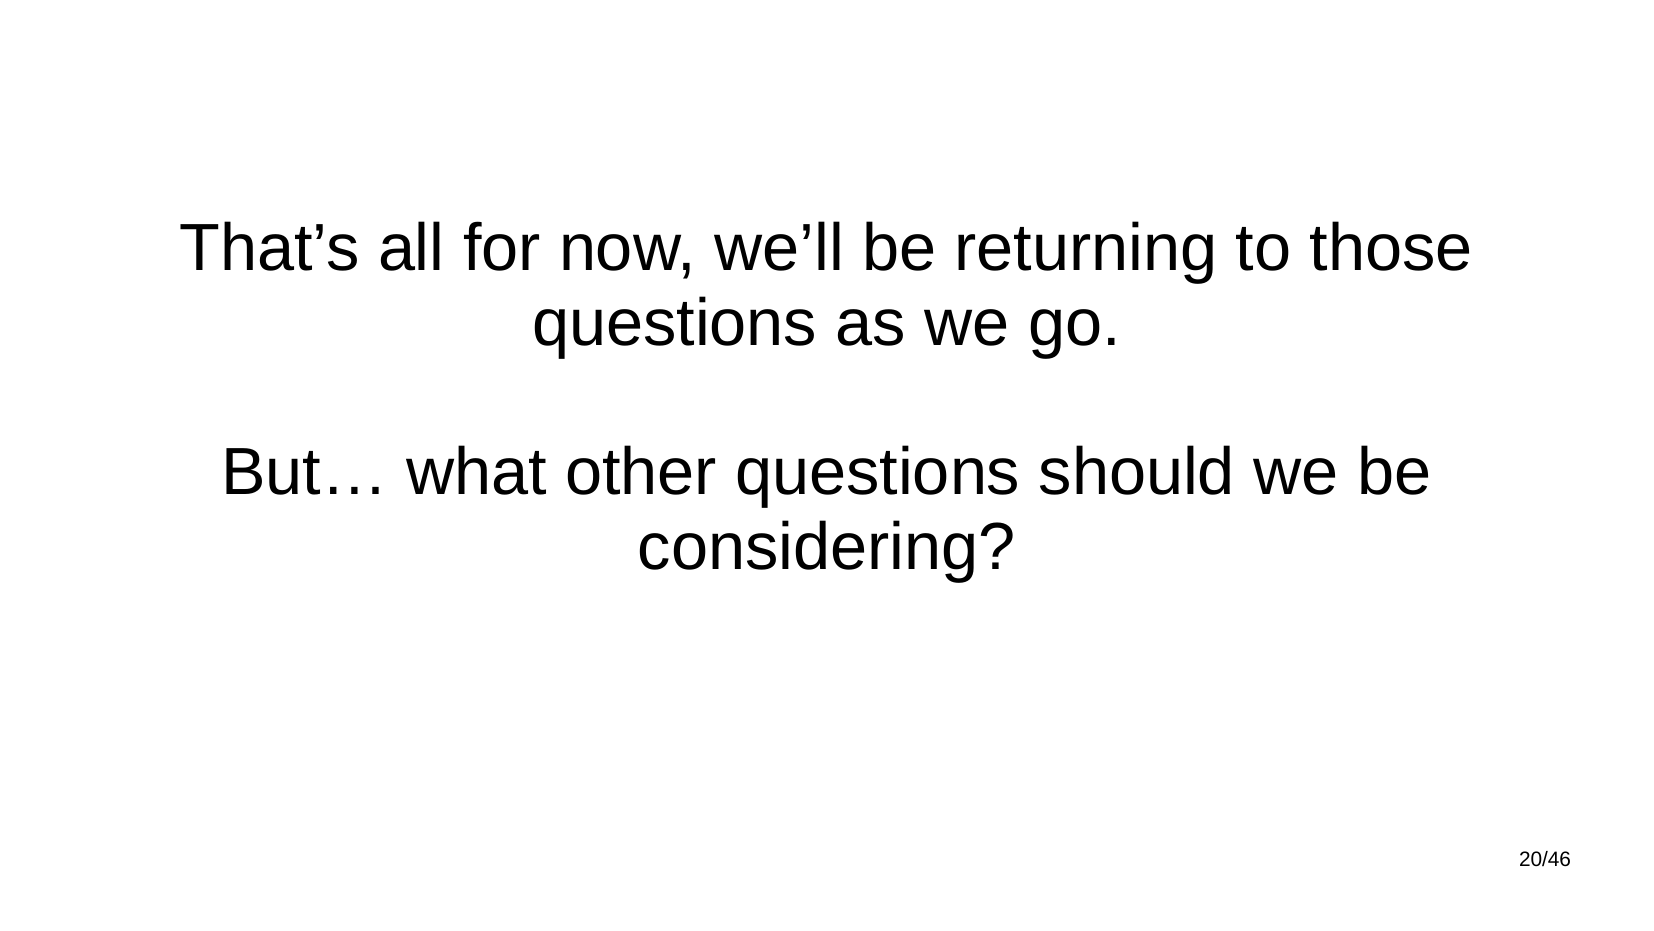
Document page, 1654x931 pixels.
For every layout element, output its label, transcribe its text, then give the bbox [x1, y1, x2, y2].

subtitle That’s all for now, we’ll be returning to those questions as we go. But… what other questions should we be considering? [82, 37, 1571, 757]
